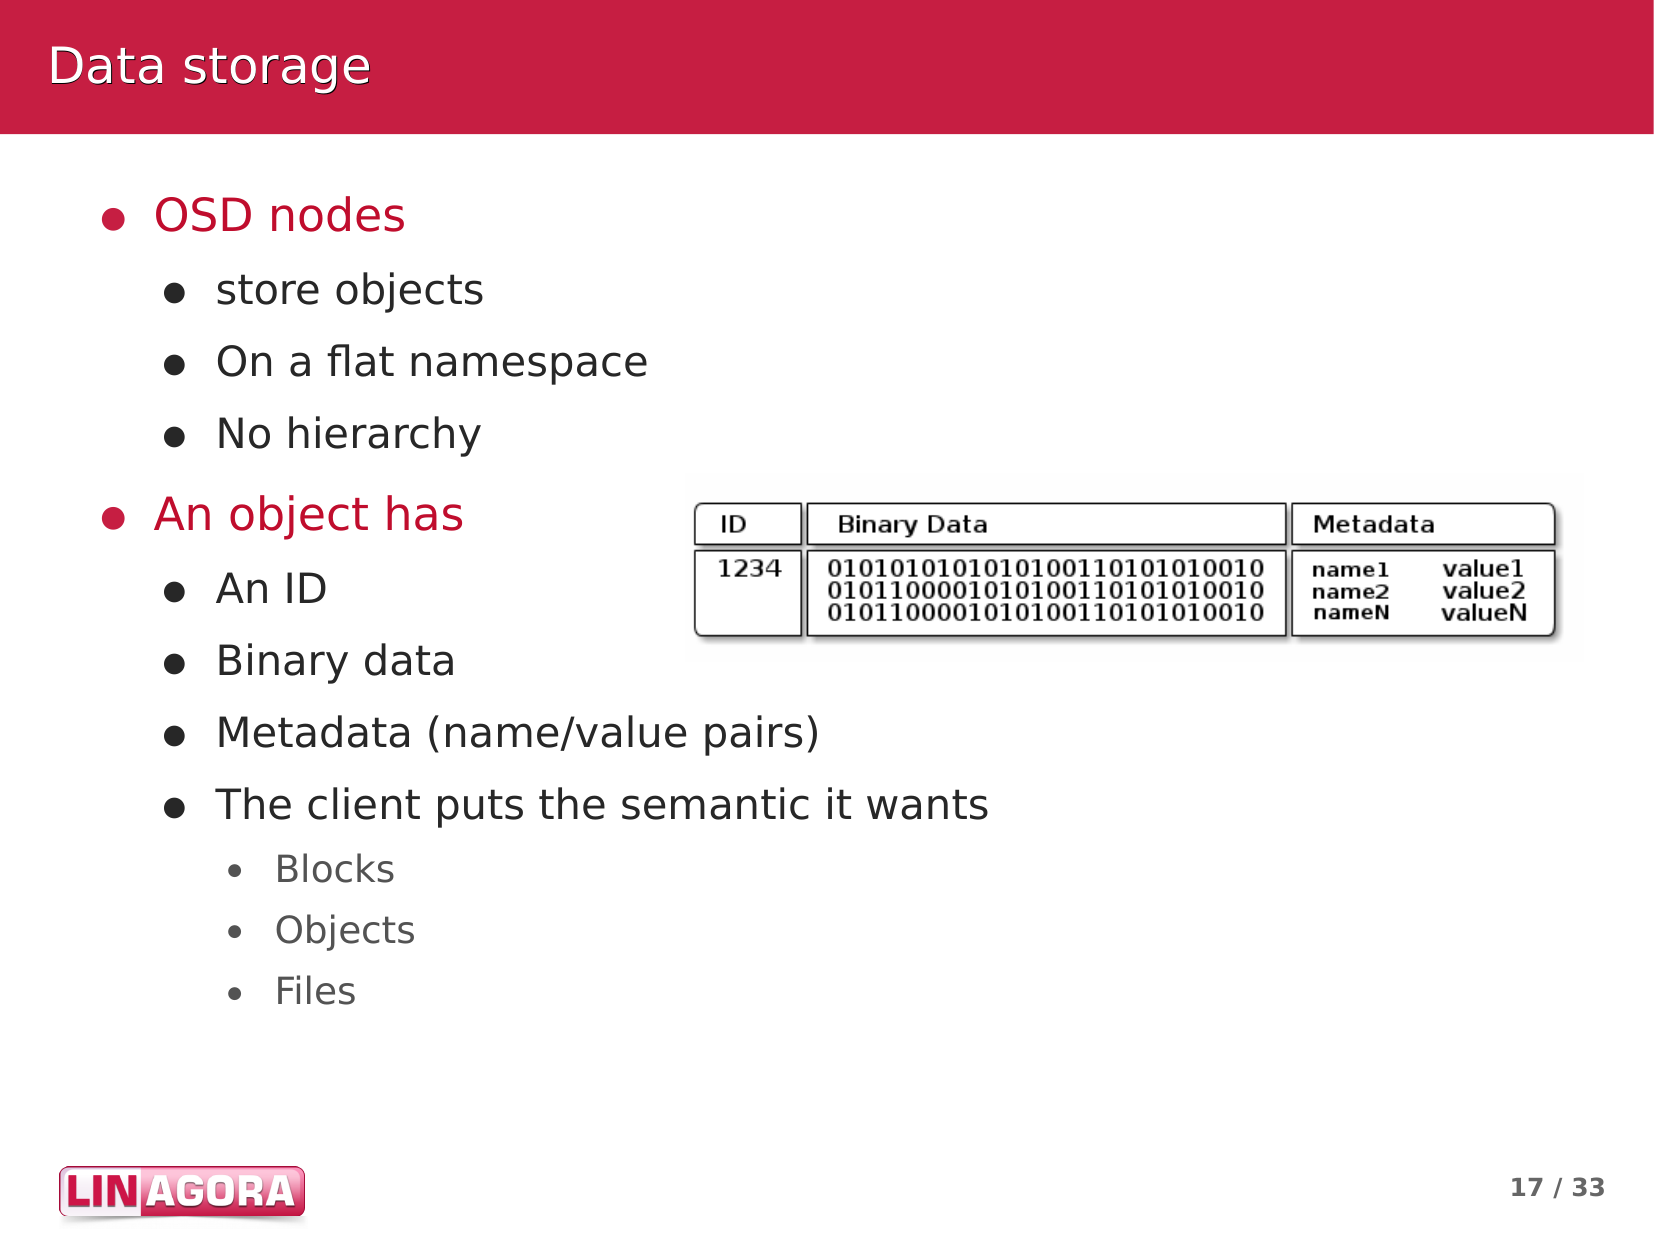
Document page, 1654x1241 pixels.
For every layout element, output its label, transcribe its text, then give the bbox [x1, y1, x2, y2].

list OSD nodes store objects On a flat namespace No hierarchy An object has An ID Binary data Metadata (name/value pairs) The client puts the semantic it wants Blocks Objects Files [82, 188, 1571, 1111]
title Data storage [47, 7, 1624, 126]
picture [59, 1166, 308, 1229]
picture [685, 473, 1584, 662]
